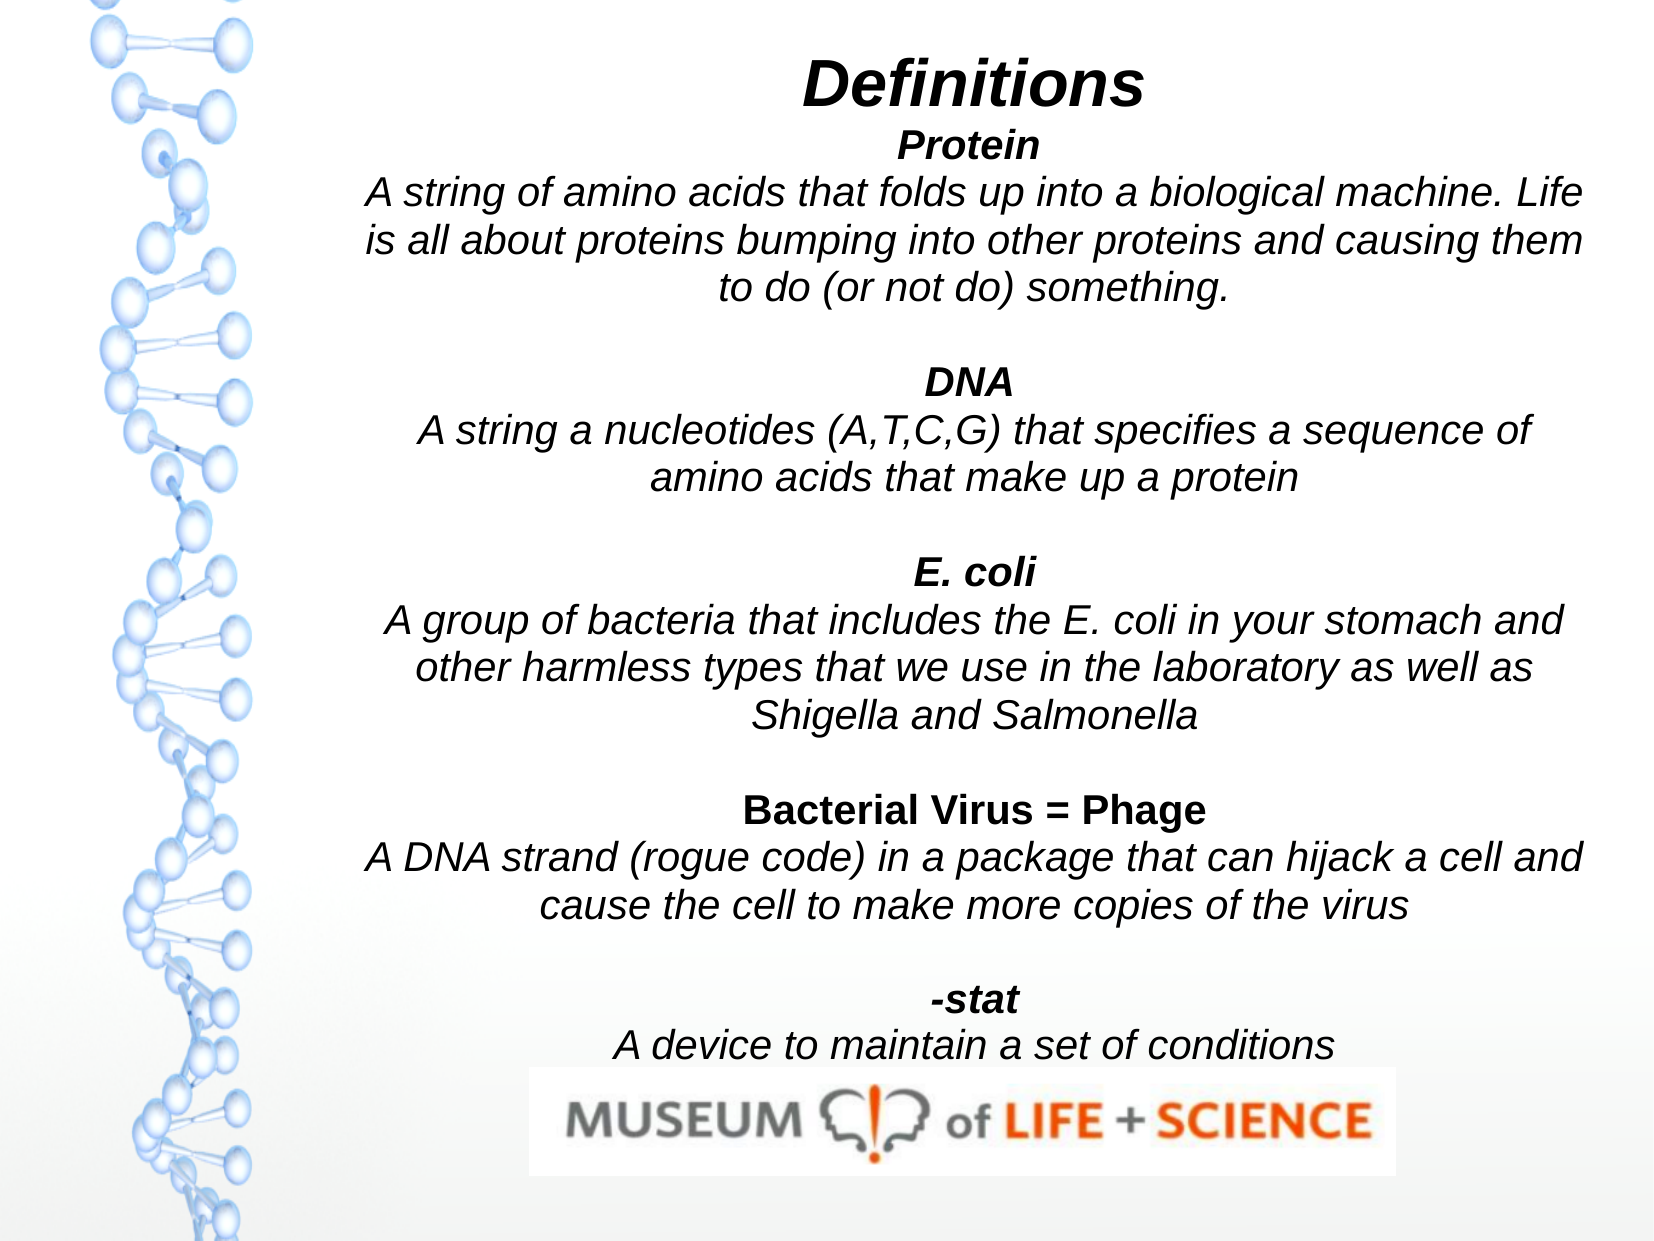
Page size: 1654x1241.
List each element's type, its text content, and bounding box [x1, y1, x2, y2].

subtitle Definitions Protein A string of amino acids that folds up into a biological machine. Life is all about proteins bumping into other proteins and causing them to do (or not do) something. DNA A string a nucleotides (A,T,C,G) that specifies a sequence of amino acids that make up a protein E. coli A group of bacteria that includes the E. coli in your stomach and other harmless types that we use in the laboratory as well as Shigella and Salmonella Bacterial Virus = Phage A DNA strand (rogue code) in a package that can hijack a cell and cause the cell to make more copies of the virus -stat A device to maintain a set of conditions [359, 104, 1590, 1005]
picture [0, 0, 1654, 1241]
